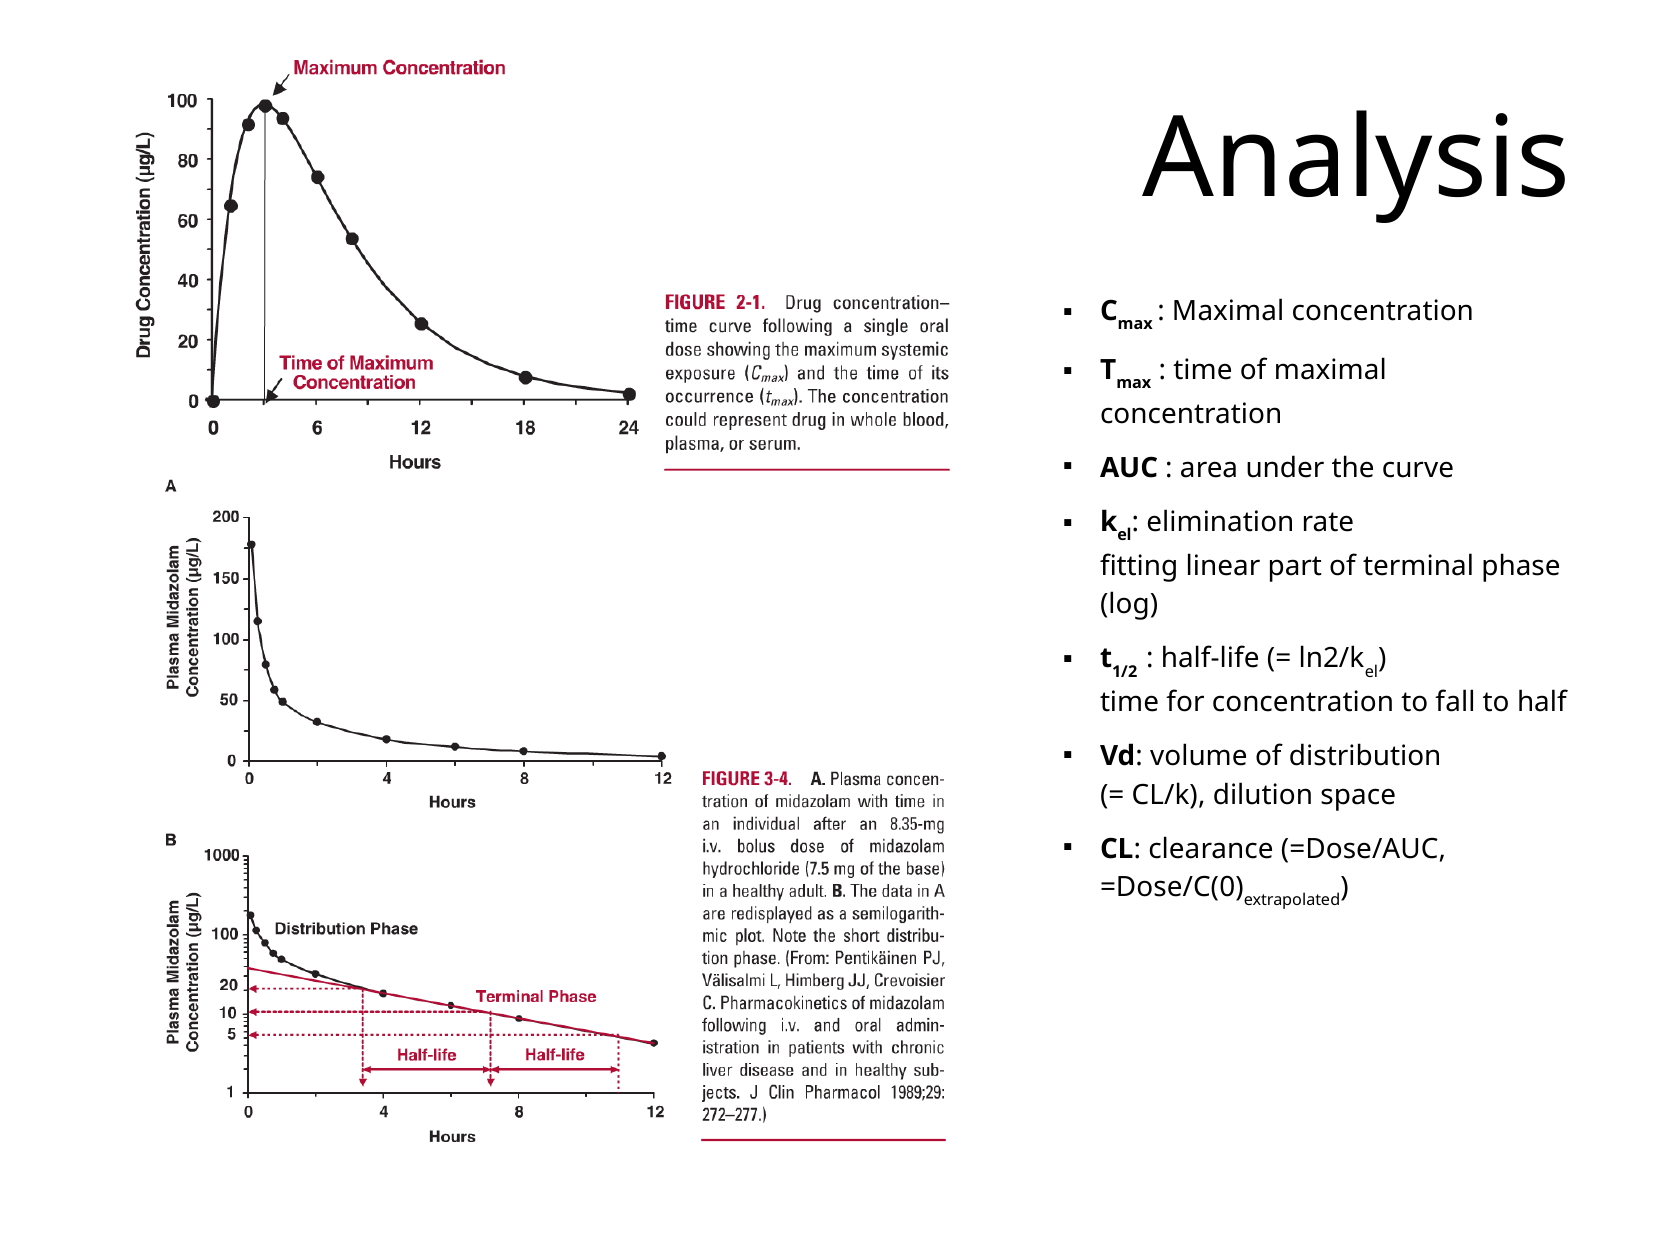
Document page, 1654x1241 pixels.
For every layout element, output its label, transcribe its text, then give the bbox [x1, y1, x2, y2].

picture [165, 479, 946, 1142]
title Analysis [82, 49, 1571, 257]
list Cmax : Maximal concentration Tmax : time of maximal concentration AUC : area under the curve kel: elimination rate fitting linear part of terminal phase (log) t1/2 : half-life (= ln2/kel) time for concentration to fall to half Vd: volume of distribution (= CL/k), dilution space CL: clearance (=Dose/AUC, =Dose/C(0)extrapolated) [1005, 290, 1571, 1010]
picture [135, 59, 950, 471]
